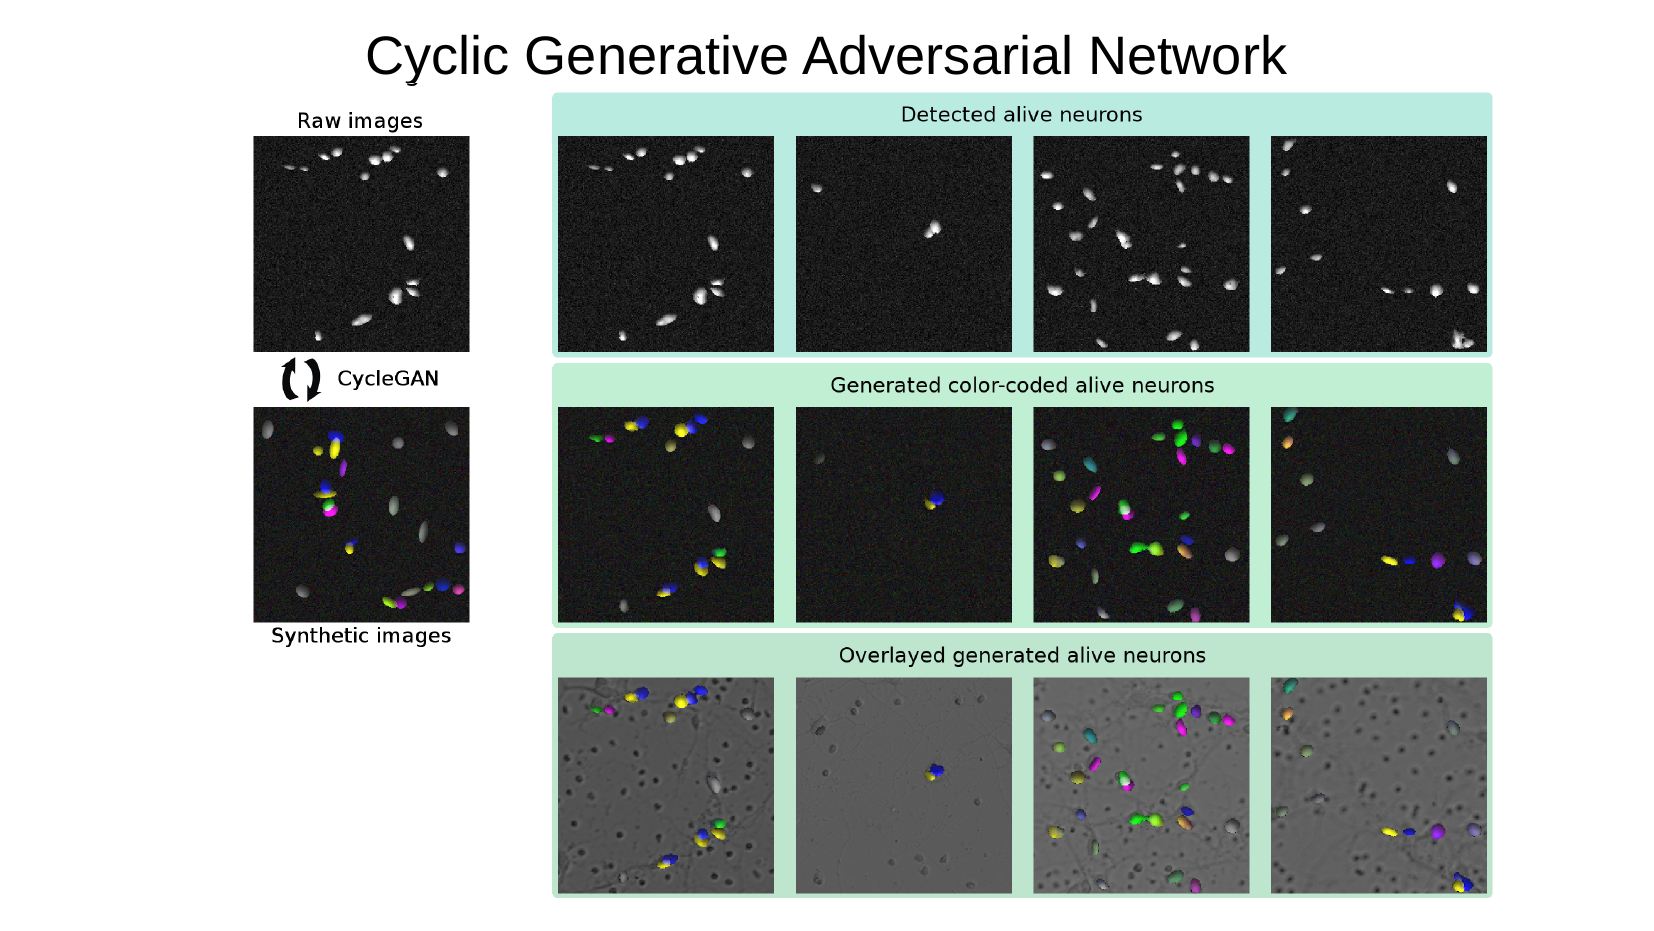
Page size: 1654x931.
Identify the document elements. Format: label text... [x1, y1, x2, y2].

text_box Cyclic Generative Adversarial Network [0, 17, 1654, 94]
picture [225, 83, 1516, 899]
